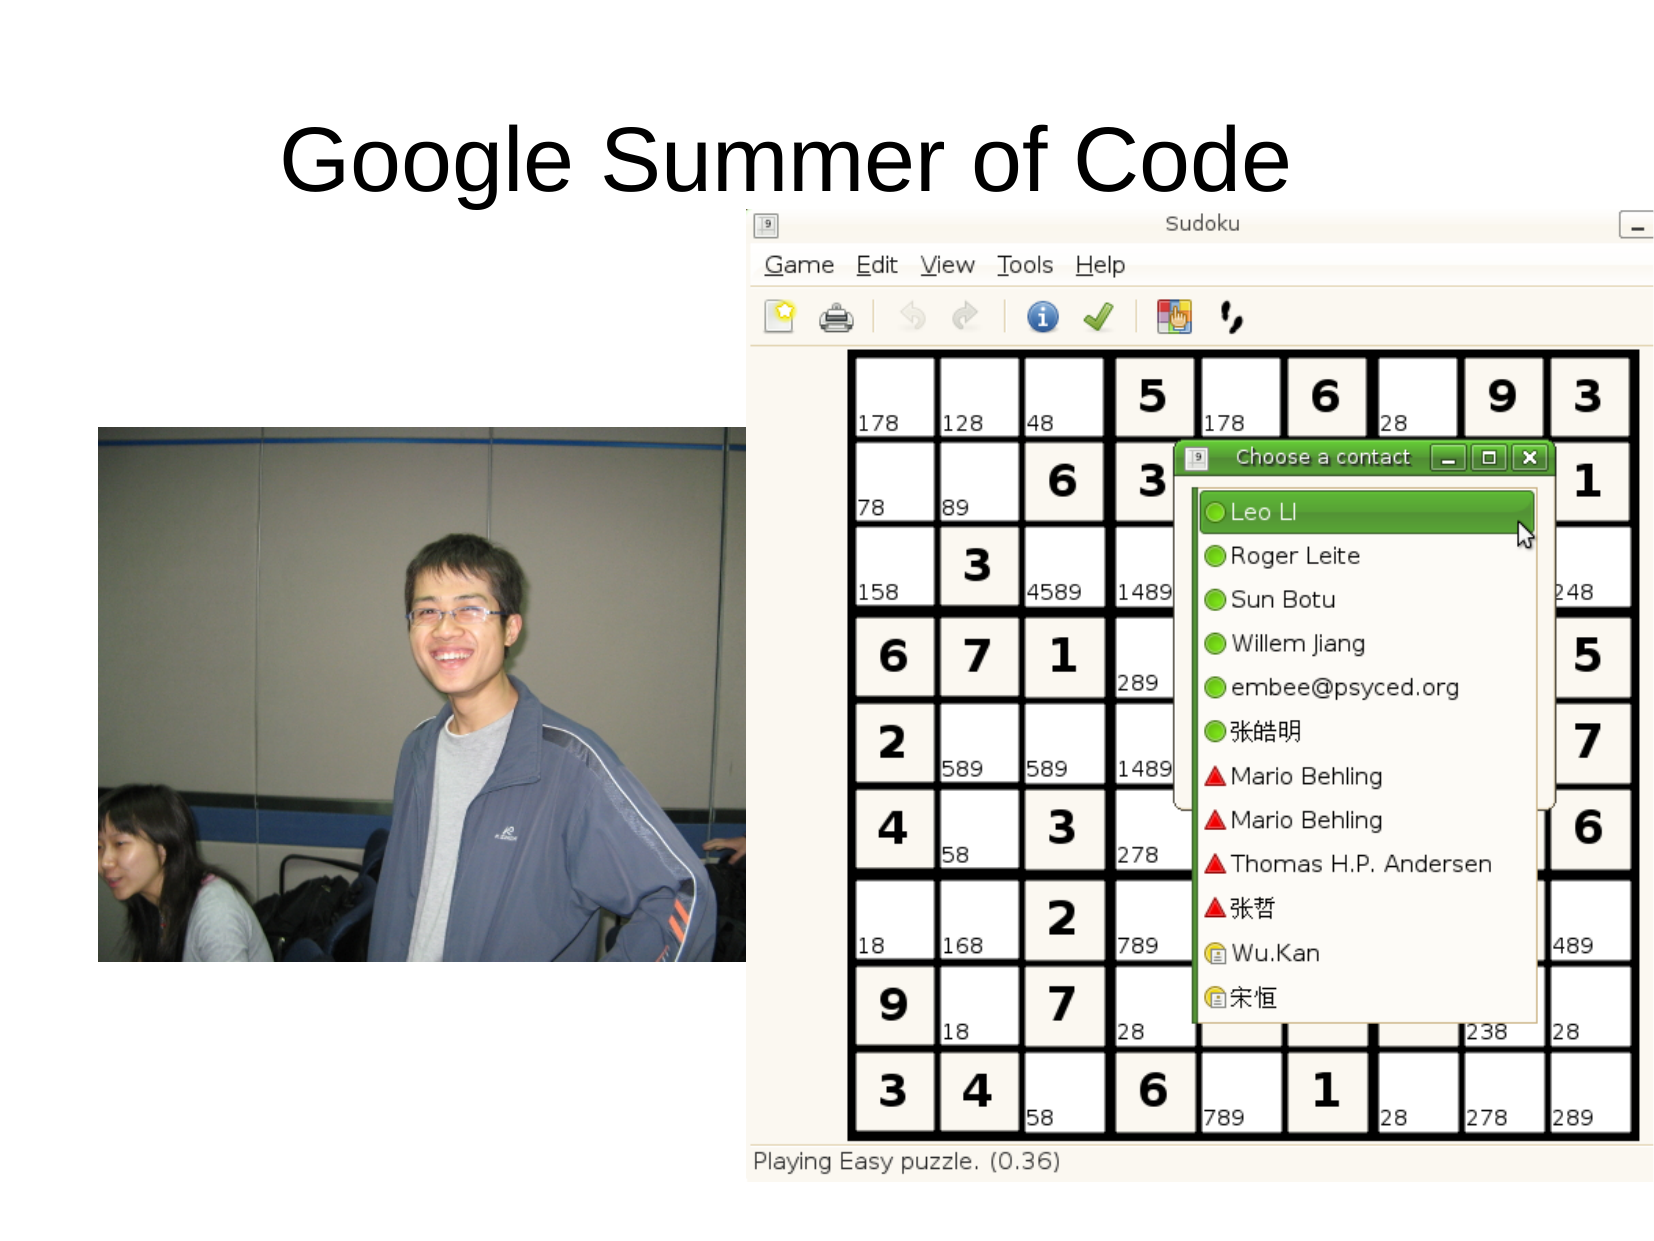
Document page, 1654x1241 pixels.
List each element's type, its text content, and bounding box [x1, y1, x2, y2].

picture [98, 209, 1654, 1182]
title Google Summer of Code [63, 108, 1536, 212]
